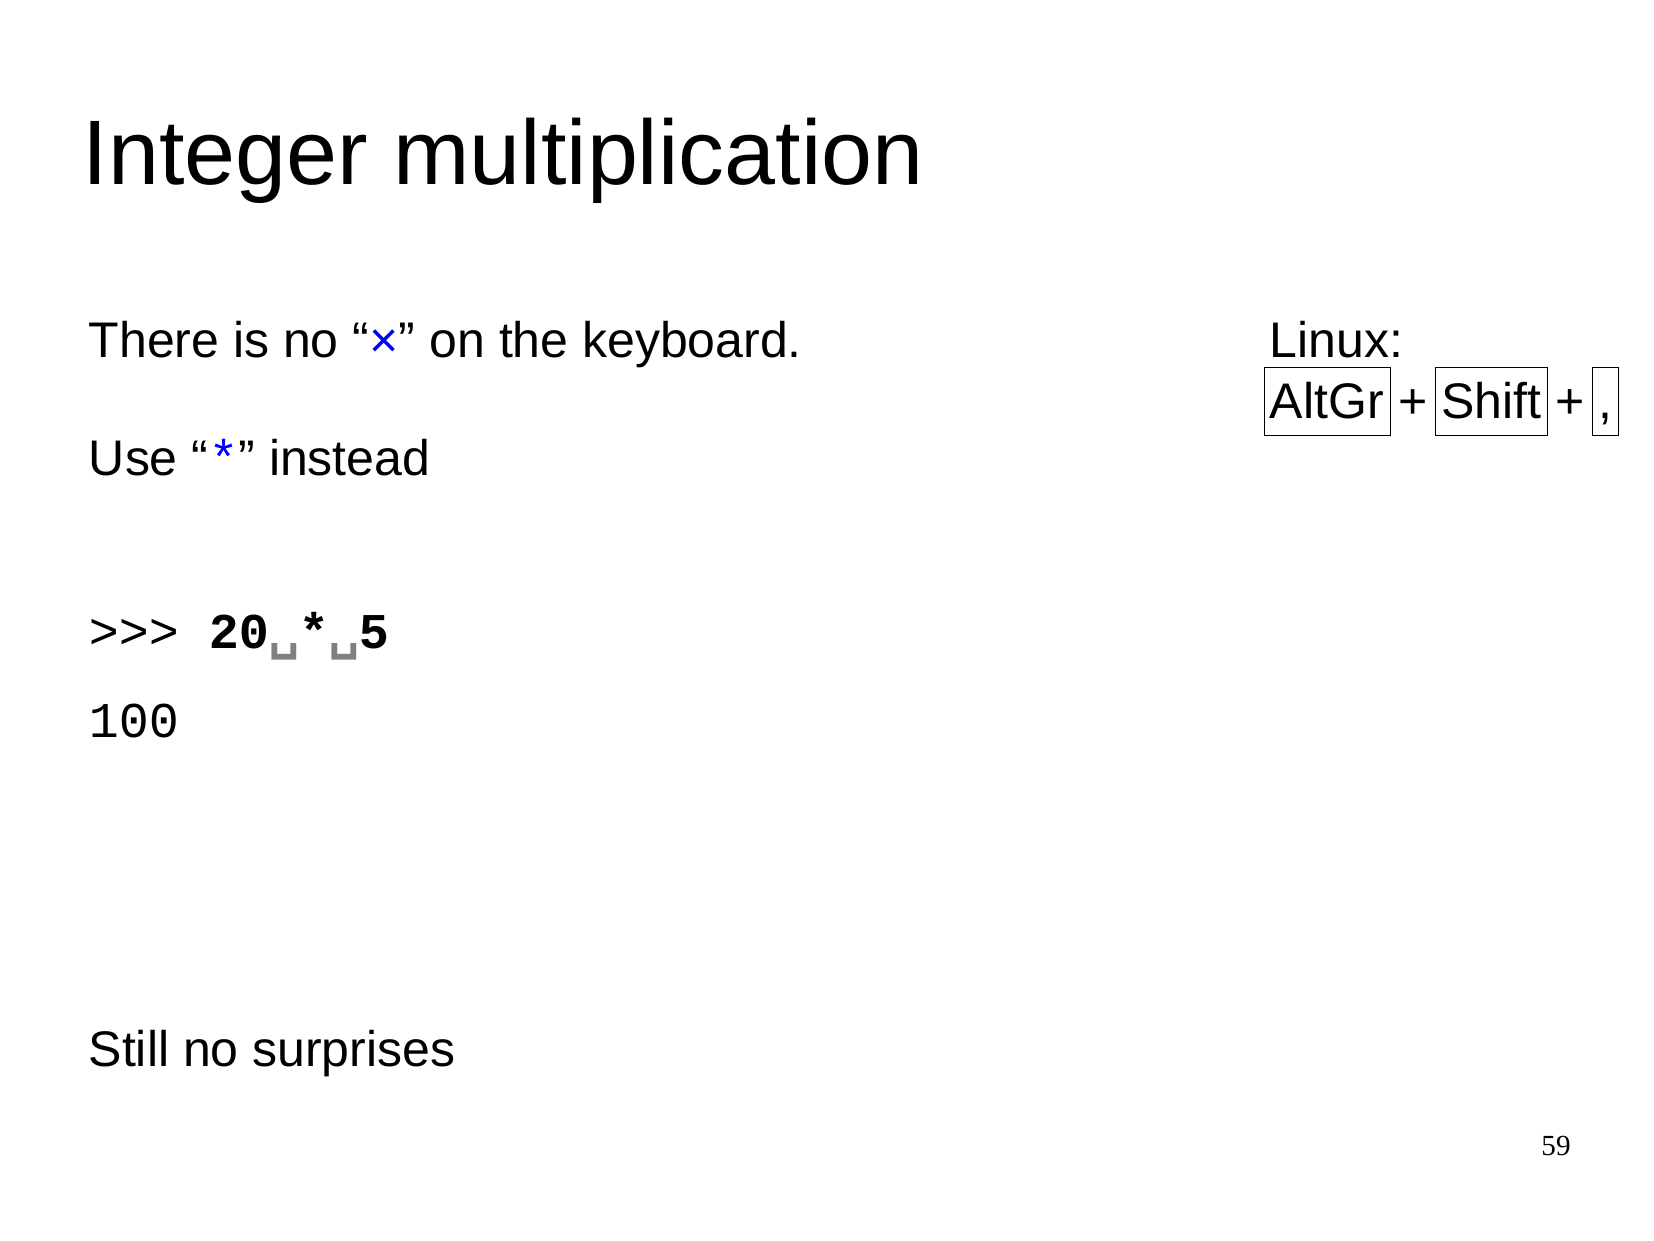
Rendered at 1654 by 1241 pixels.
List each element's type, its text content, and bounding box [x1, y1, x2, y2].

text_box >>> [82, 601, 185, 670]
text_box Linux: [1264, 306, 1410, 374]
text_box + [1392, 367, 1434, 436]
text_box Shift [1435, 367, 1548, 436]
text_box Still no surprises [83, 1014, 462, 1083]
text_box There is no “×” on the keyboard. [83, 306, 809, 374]
text_box AltGr [1264, 367, 1391, 436]
text_box , [1592, 367, 1619, 436]
text_box 100 [82, 689, 185, 759]
text_box + [1549, 367, 1591, 436]
text_box Use “*” instead [83, 424, 437, 497]
title Integer multiplication [82, 49, 1571, 257]
text_box 20␣*␣5 [202, 601, 394, 670]
